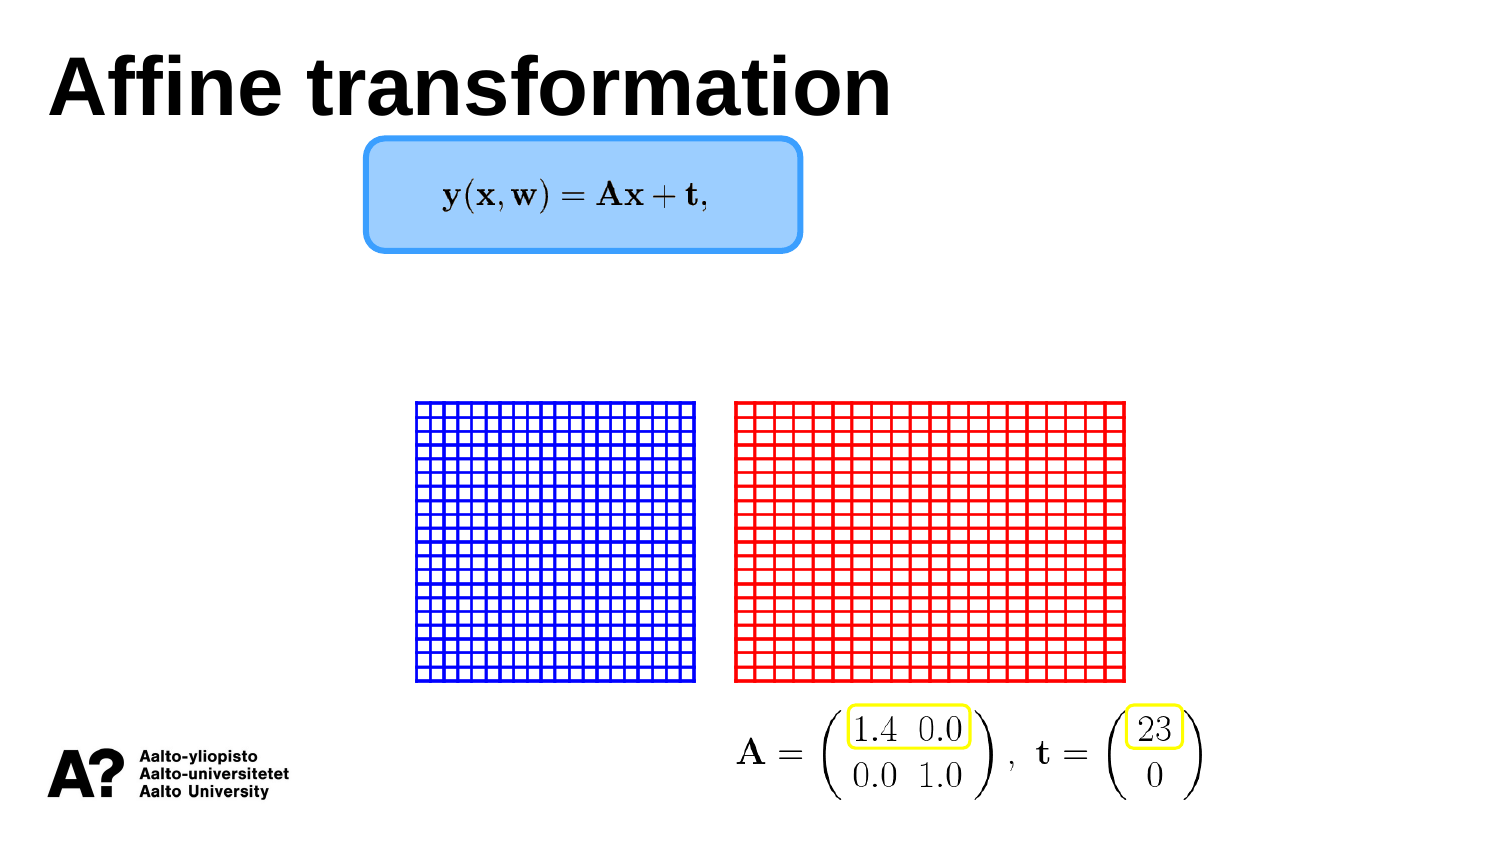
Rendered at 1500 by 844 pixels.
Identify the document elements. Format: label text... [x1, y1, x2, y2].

picture [436, 165, 706, 243]
picture [387, 250, 1333, 834]
text_box [365, 138, 801, 251]
list Affine transformation [47, 32, 1442, 197]
picture [0, 702, 337, 844]
